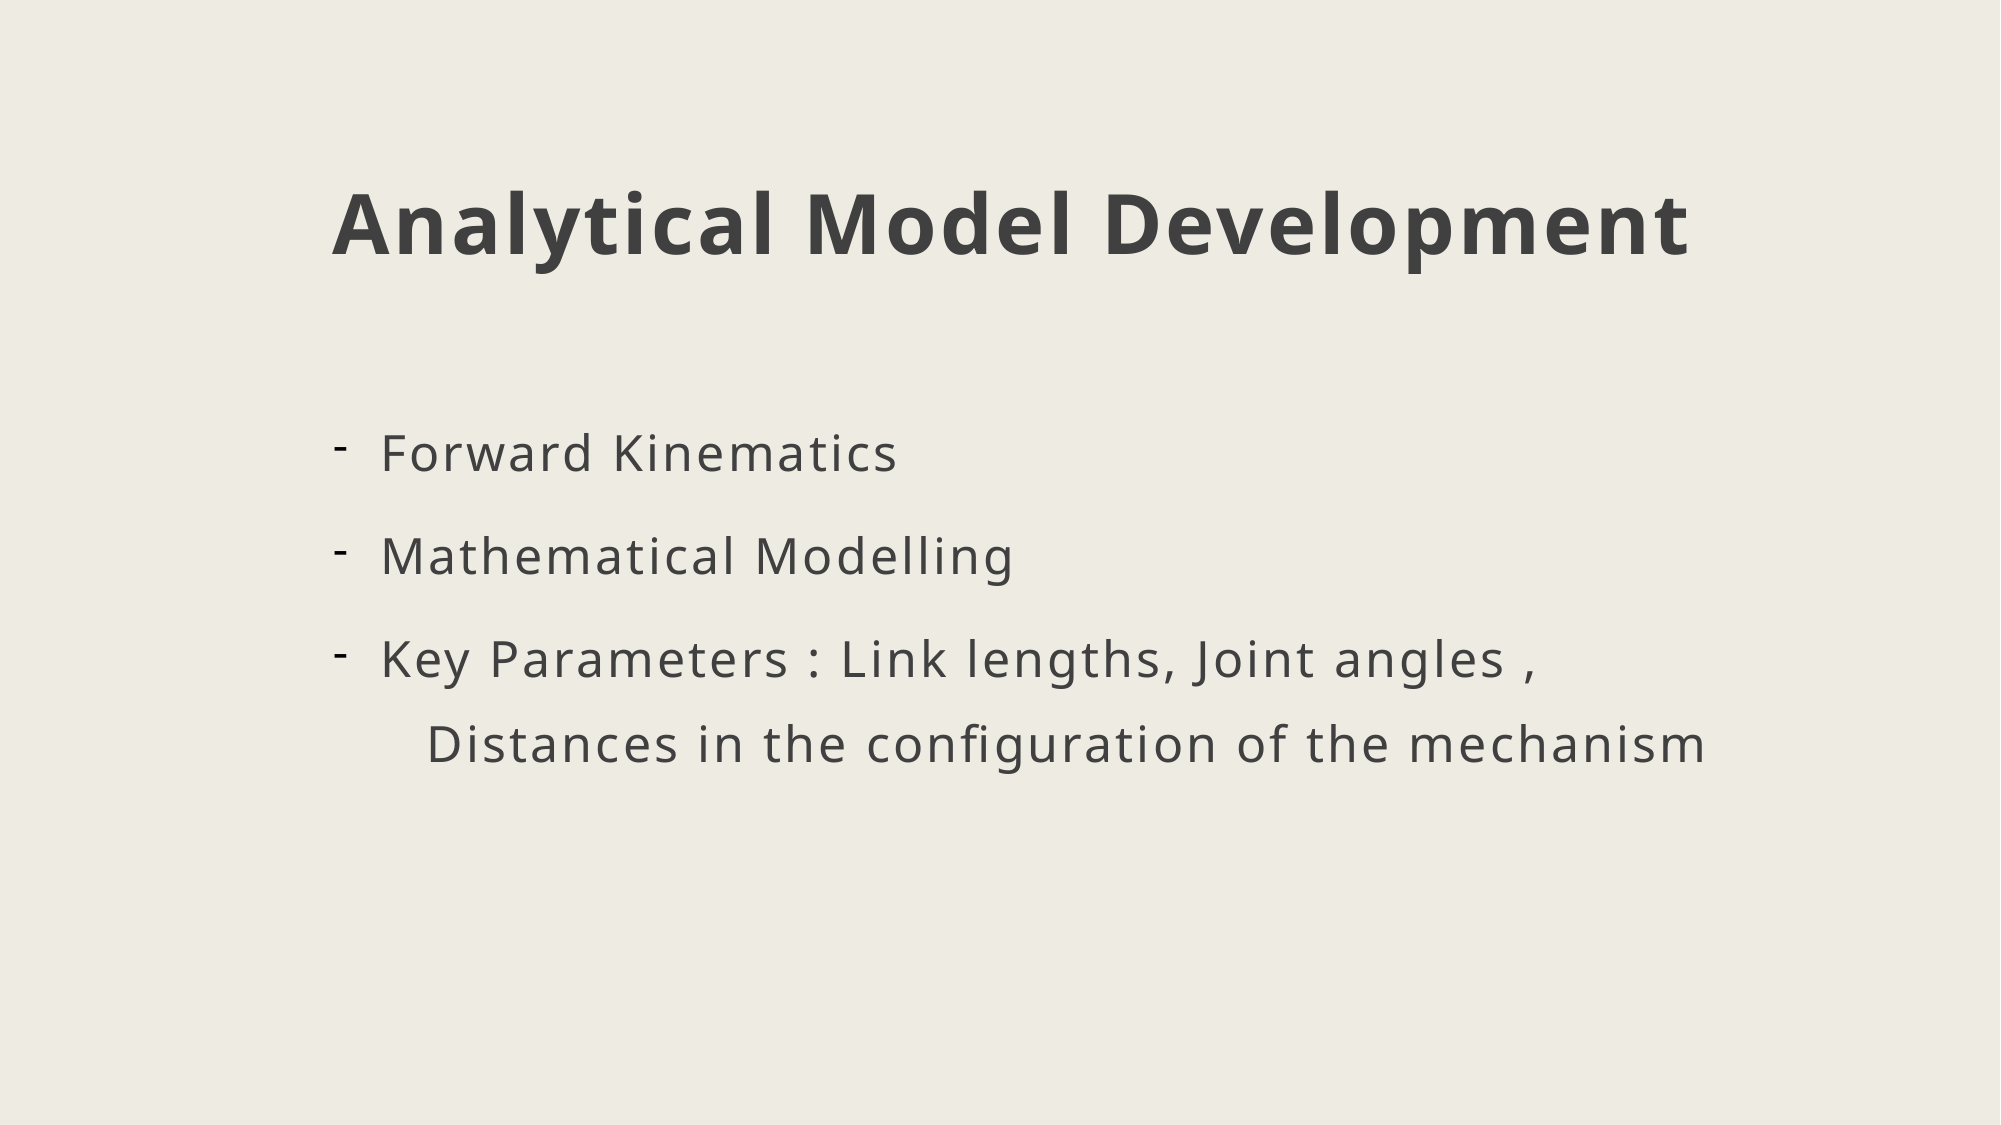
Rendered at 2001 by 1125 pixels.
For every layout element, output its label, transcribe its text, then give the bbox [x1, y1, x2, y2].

list Forward Kinematics Mathematical Modelling Key Parameters : Link lengths, Joint angles , Distances in the configuration of the mechanism [315, 379, 1754, 979]
title Analytical Model Development [315, 72, 1913, 287]
